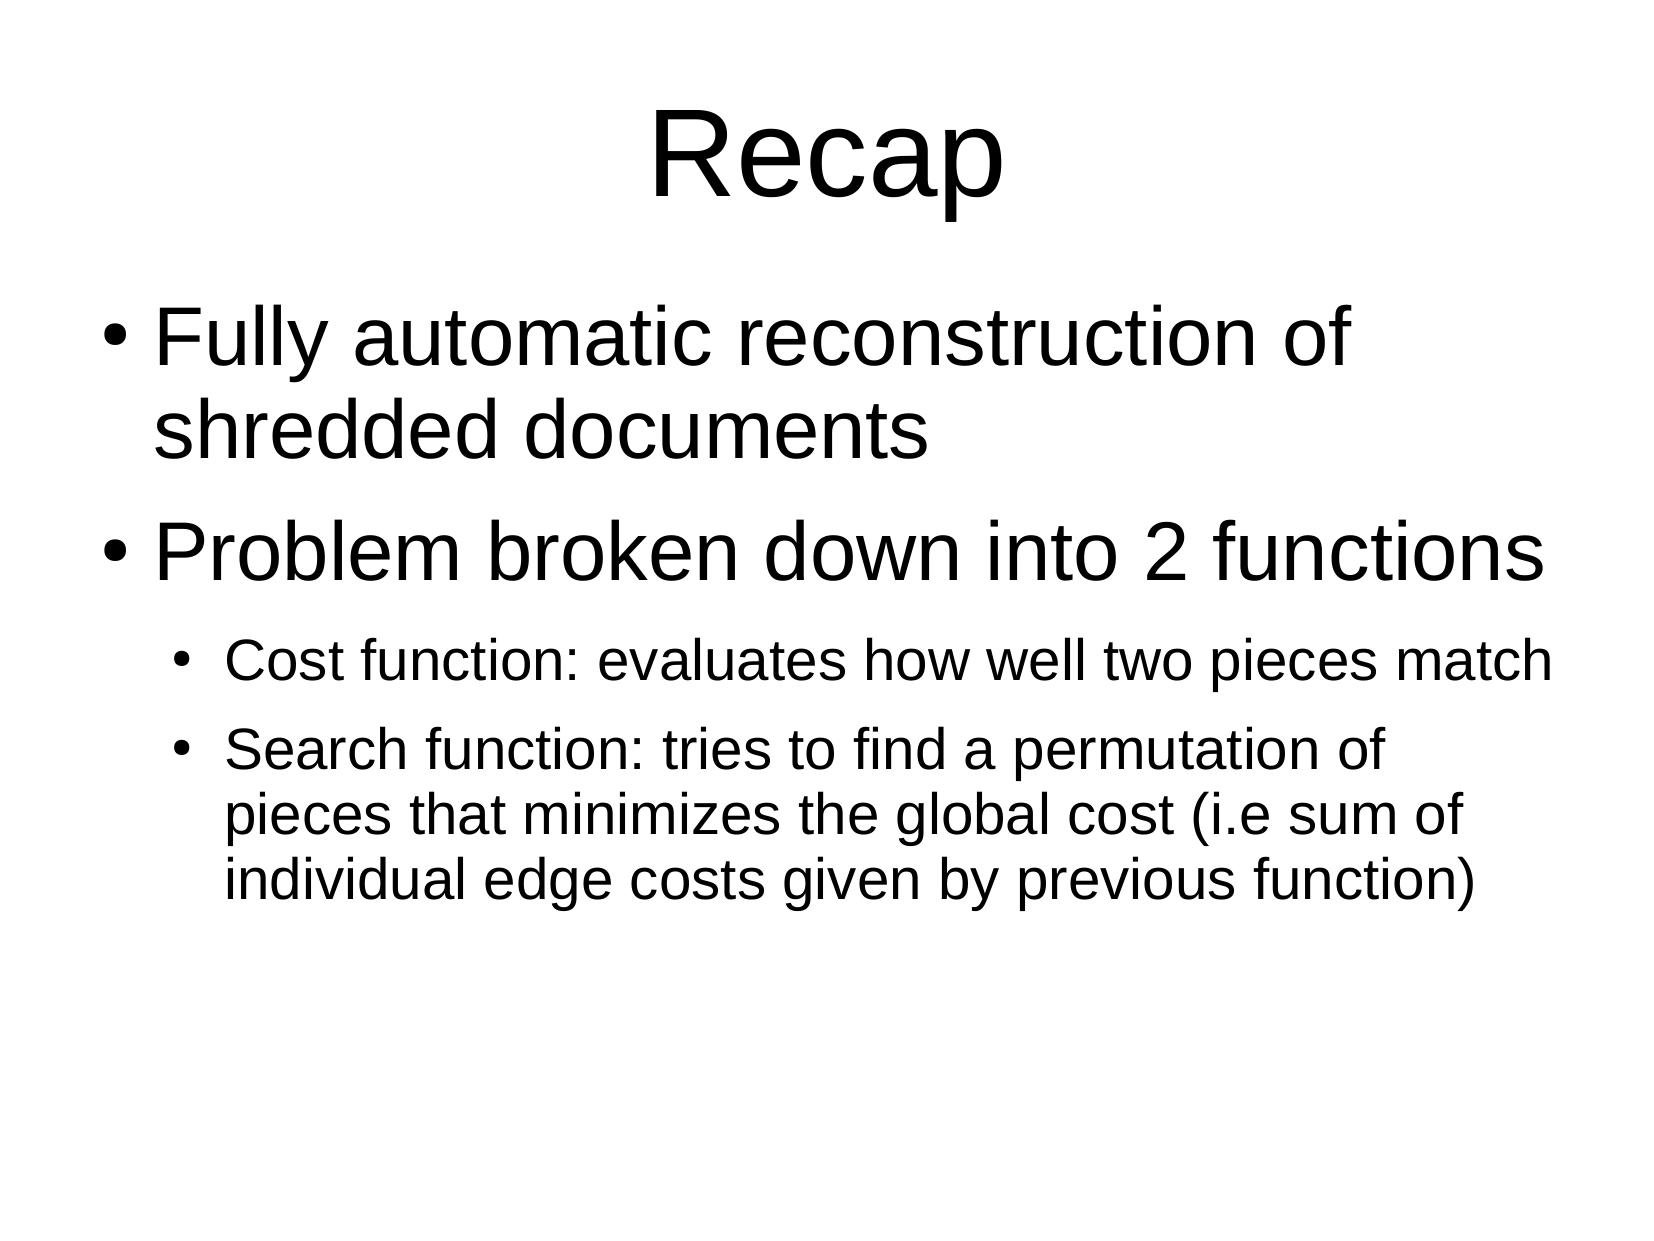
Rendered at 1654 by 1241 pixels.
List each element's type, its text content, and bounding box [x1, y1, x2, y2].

title Recap [82, 49, 1571, 257]
list Fully automatic reconstruction of shredded documents Problem broken down into 2 functions Cost function: evaluates how well two pieces match Search function: tries to find a permutation of pieces that minimizes the global cost (i.e sum of individual edge costs given by previous function) [82, 290, 1571, 1109]
